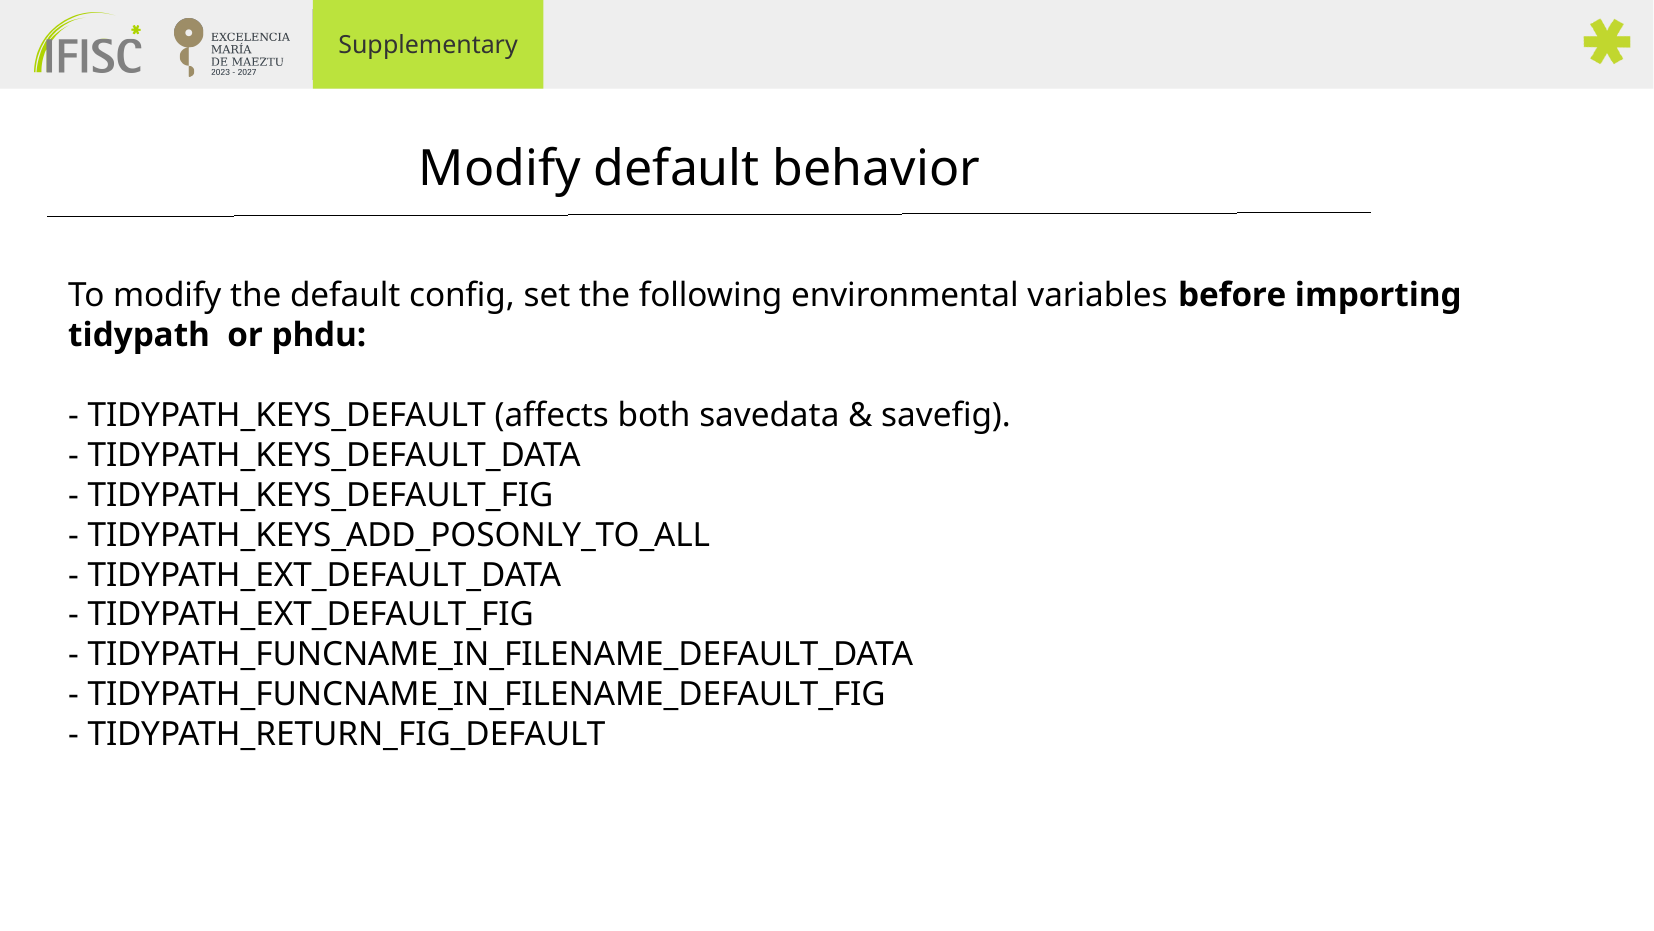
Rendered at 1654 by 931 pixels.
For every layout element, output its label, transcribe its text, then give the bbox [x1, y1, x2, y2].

picture [174, 18, 290, 77]
text_box Modify default behavior [0, 127, 1459, 284]
picture [1582, 17, 1631, 65]
text_box To modify the default config, set the following environmental variables before importing tidypath or phdu: - TIDYPATH_KEYS_DEFAULT (affects both savedata & savefig). - TIDYPATH_KEYS_DEFAULT_DATA - TIDYPATH_KEYS_DEFAULT_FIG - TIDYPATH_KEYS_ADD_POSONLY_TO_ALL - TIDYPATH_EXT_DEFAULT_DATA - TIDYPATH_EXT_DEFAULT_FIG - TIDYPATH_FUNCNAME_IN_FILENAME_DEFAULT_DATA - TIDYPATH_FUNCNAME_IN_FILENAME_DEFAULT_FIG - TIDYPATH_RETURN_FIG_DEFAULT [53, 265, 1619, 761]
text_box Supplementary [312, 0, 544, 89]
picture [29, 9, 148, 76]
